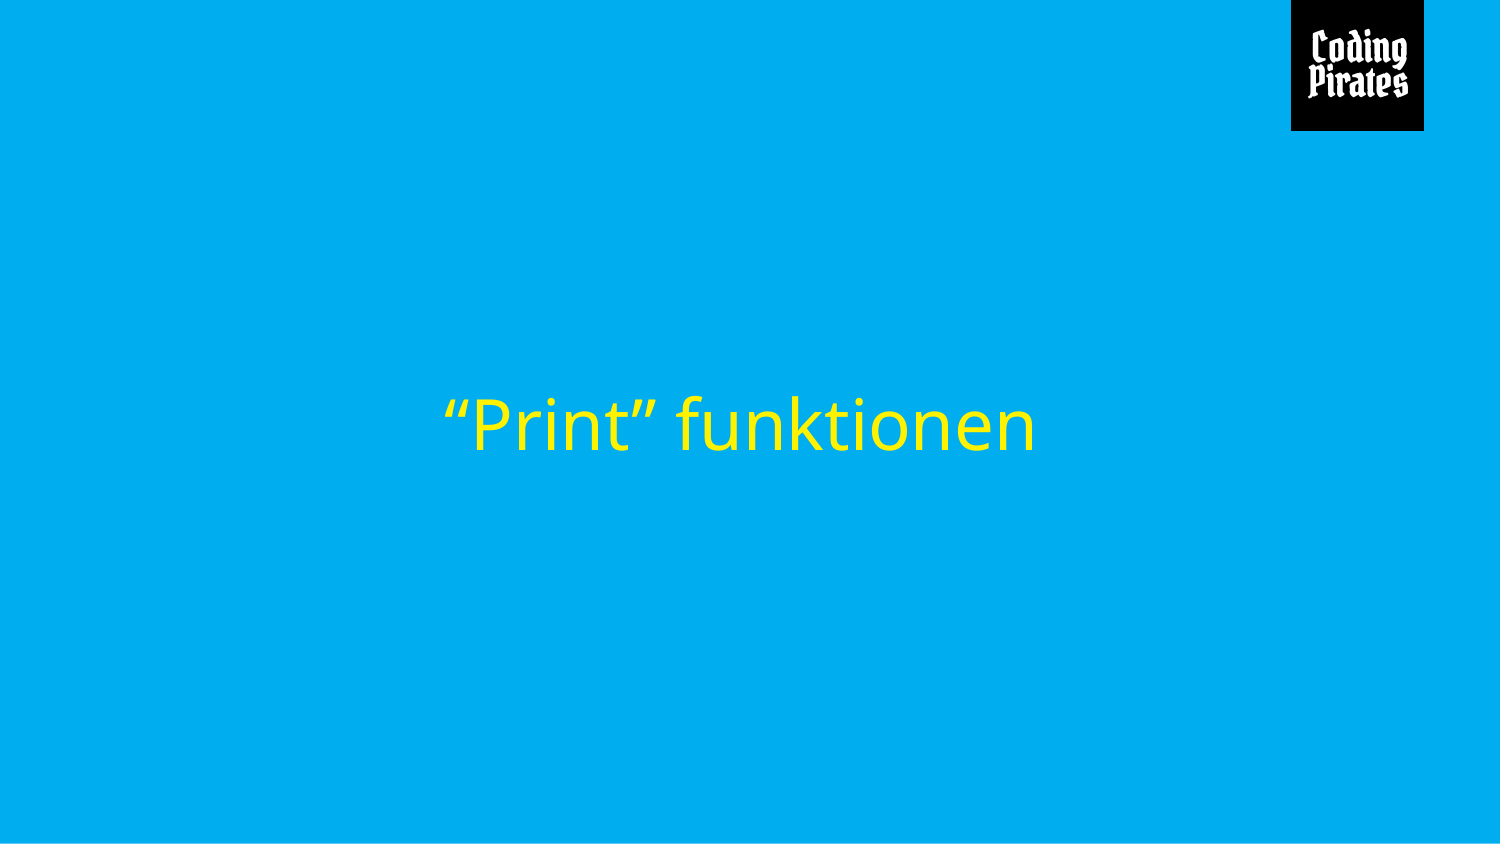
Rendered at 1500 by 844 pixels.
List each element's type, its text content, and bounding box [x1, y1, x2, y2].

picture [1292, 0, 1423, 130]
title “Print” funktionen [12, 352, 1472, 491]
